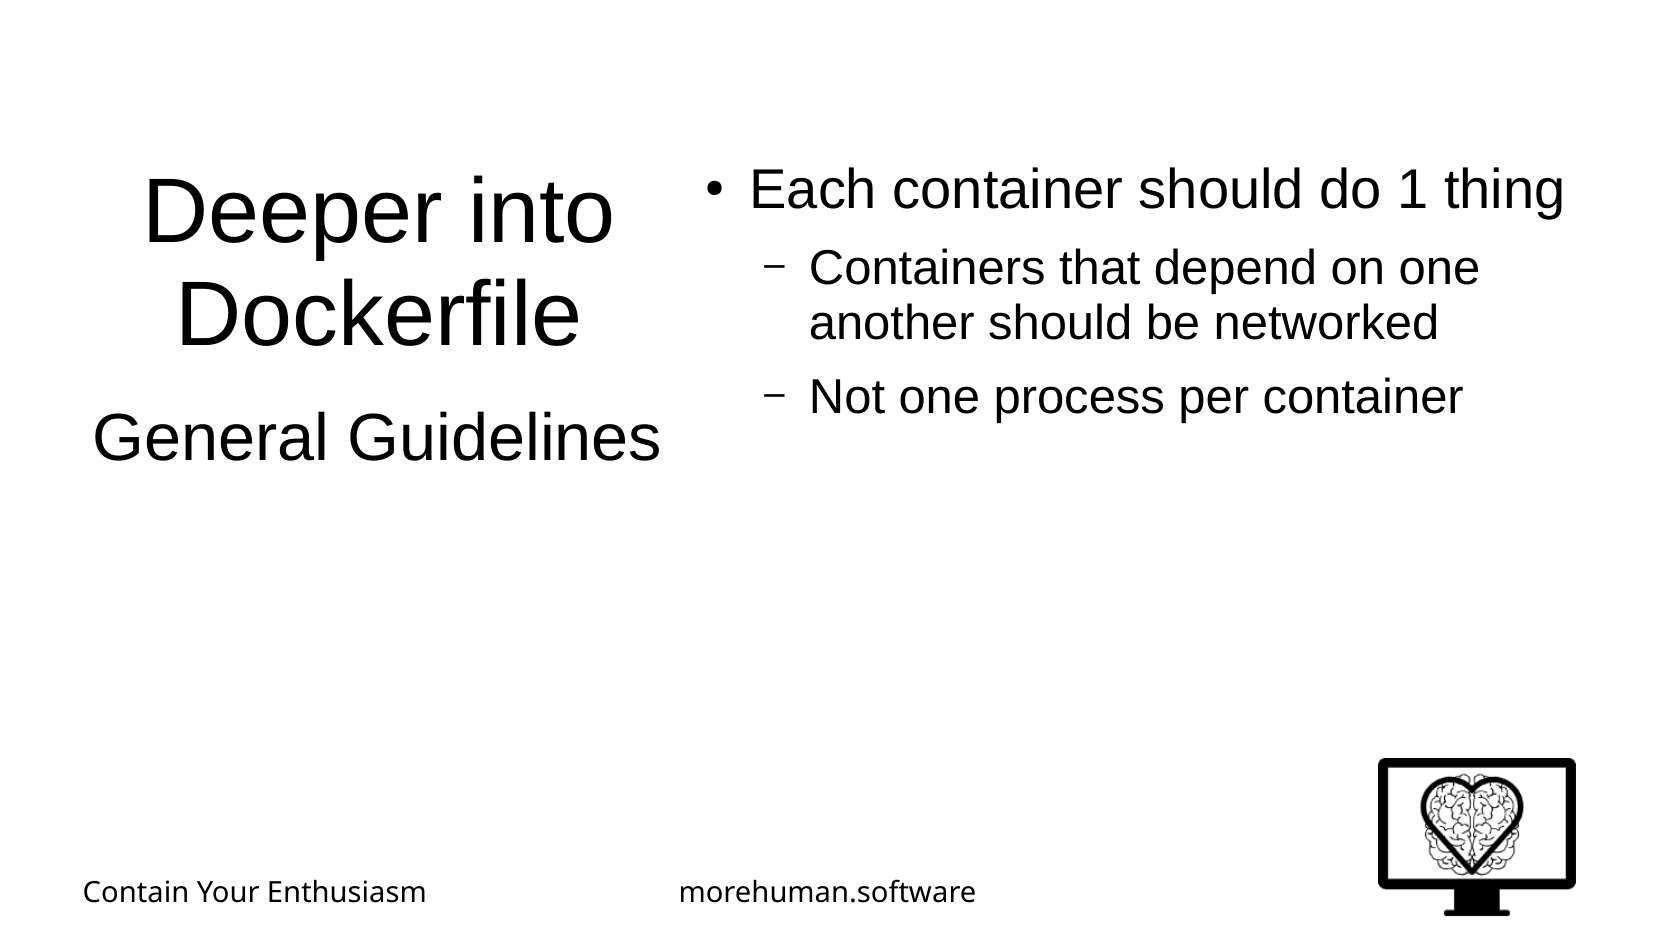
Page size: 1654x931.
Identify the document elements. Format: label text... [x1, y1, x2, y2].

list Each container should do 1 thing Containers that depend on one another should be networked Not one process per container [690, 157, 1572, 533]
picture [1378, 758, 1576, 925]
title Deeper into Dockerfile [83, 154, 676, 371]
text_box General Guidelines [81, 400, 674, 705]
